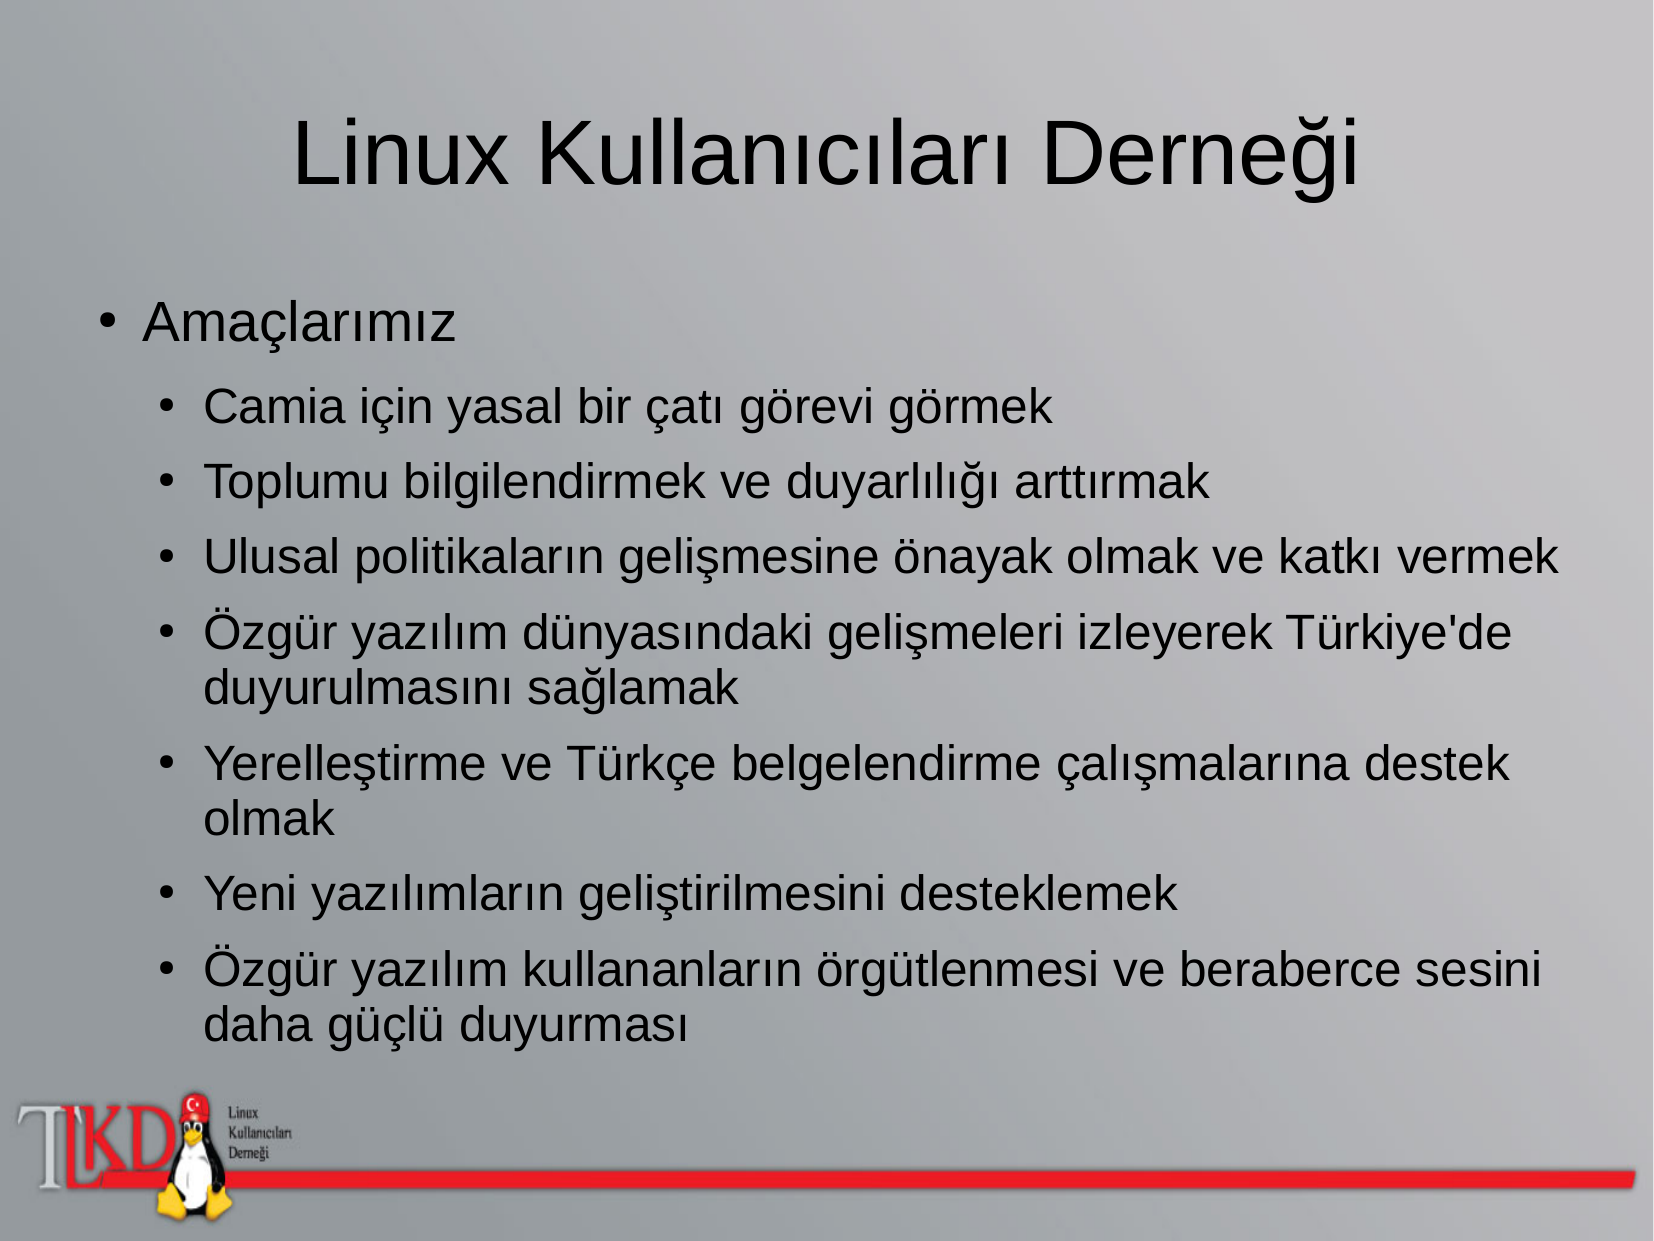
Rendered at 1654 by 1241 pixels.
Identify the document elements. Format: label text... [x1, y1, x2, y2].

title Linux Kullanıcıları Derneği [82, 56, 1571, 250]
picture [0, 0, 1654, 1241]
list Amaçlarımız Camia için yasal bir çatı görevi görmek Toplumu bilgilendirmek ve duyarlılığı arttırmak Ulusal politikaların gelişmesine önayak olmak ve katkı vermek Özgür yazılım dünyasındaki gelişmeleri izleyerek Türkiye'de duyurulmasını sağlamak Yerelleştirme ve Türkçe belgelendirme çalışmalarına destek olmak Yeni yazılımların geliştirilmesini desteklemek Özgür yazılım kullananların örgütlenmesi ve beraberce sesini daha güçlü duyurması [82, 290, 1571, 1109]
